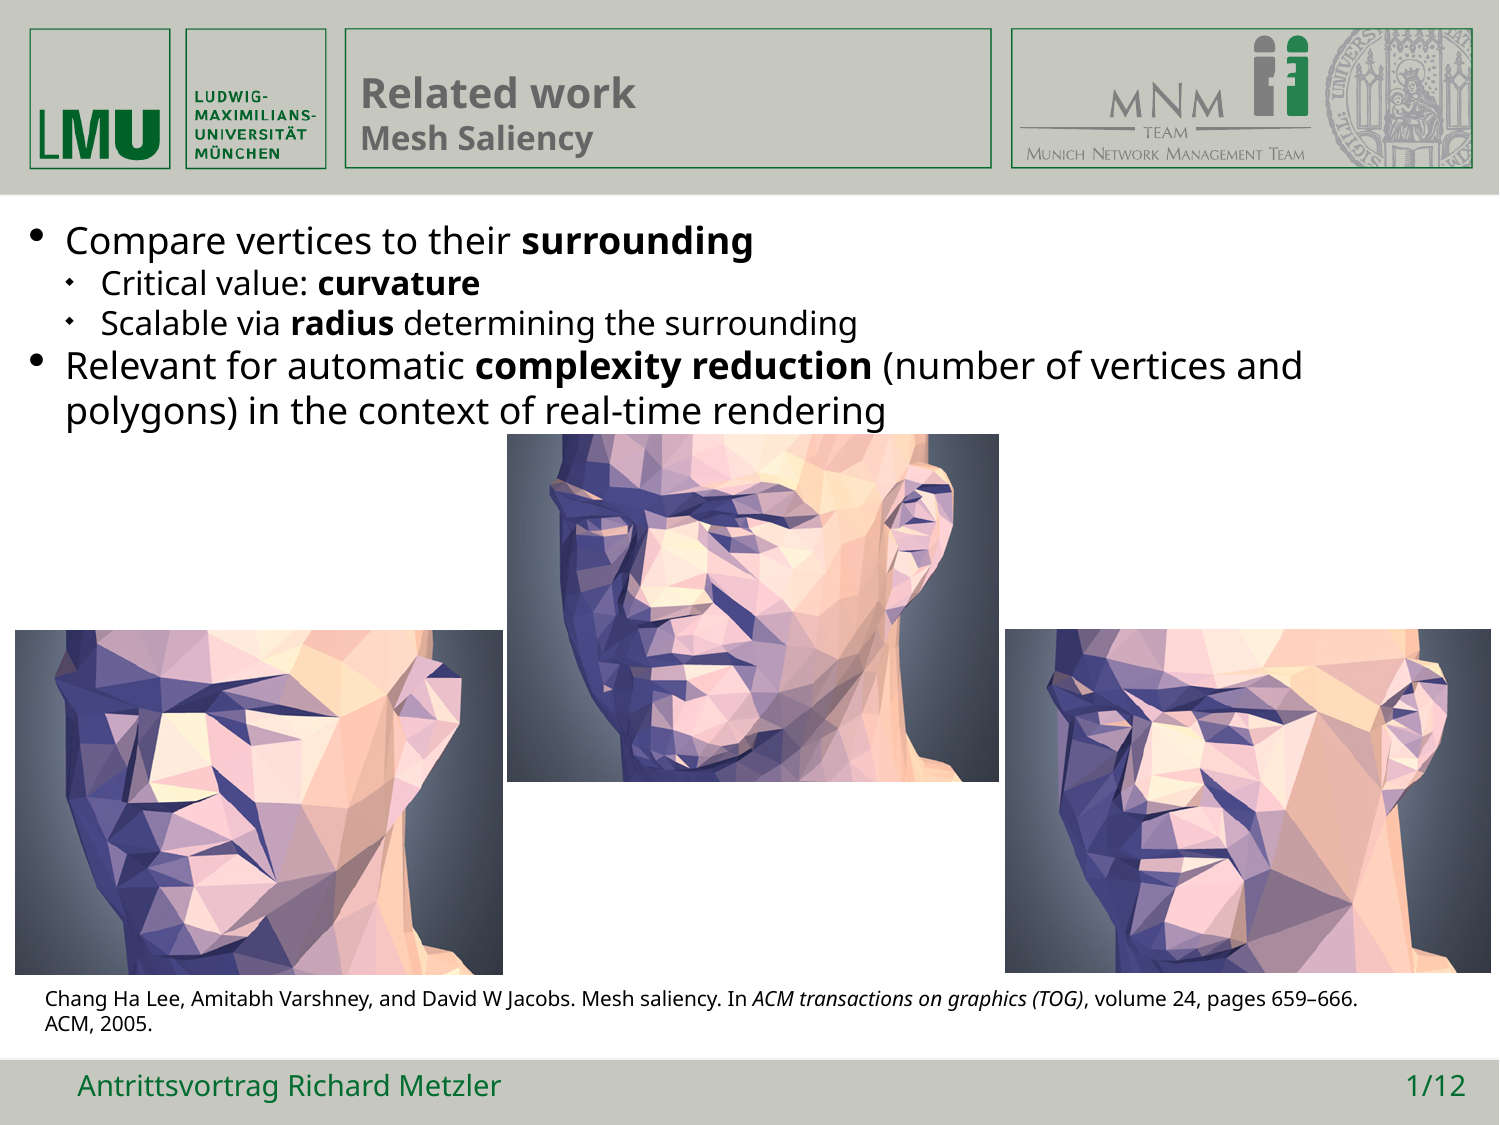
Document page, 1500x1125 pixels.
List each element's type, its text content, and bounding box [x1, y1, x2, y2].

picture [507, 434, 999, 782]
picture [15, 630, 503, 976]
text_box 1/12 [1320, 1059, 1482, 1107]
picture [0, 0, 1499, 196]
text_box Antrittsvortrag Richard Metzler [62, 1059, 1245, 1107]
text_box Related work Mesh Saliency [345, 59, 986, 165]
text_box Compare vertices to their surrounding Critical value: curvature Scalable via radius determining the surrounding Relevant for automatic complexity reduction (number of vertices and polygons) in the context of real-time rendering [15, 210, 1440, 511]
picture [0, 1058, 1499, 1125]
text_box Chang Ha Lee, Amitabh Varshney, and David W Jacobs. Mesh saliency. In ACM transactions on graphics (TOG), volume 24, pages 659–666. ACM, 2005. [30, 978, 1425, 1040]
picture [1005, 629, 1491, 973]
